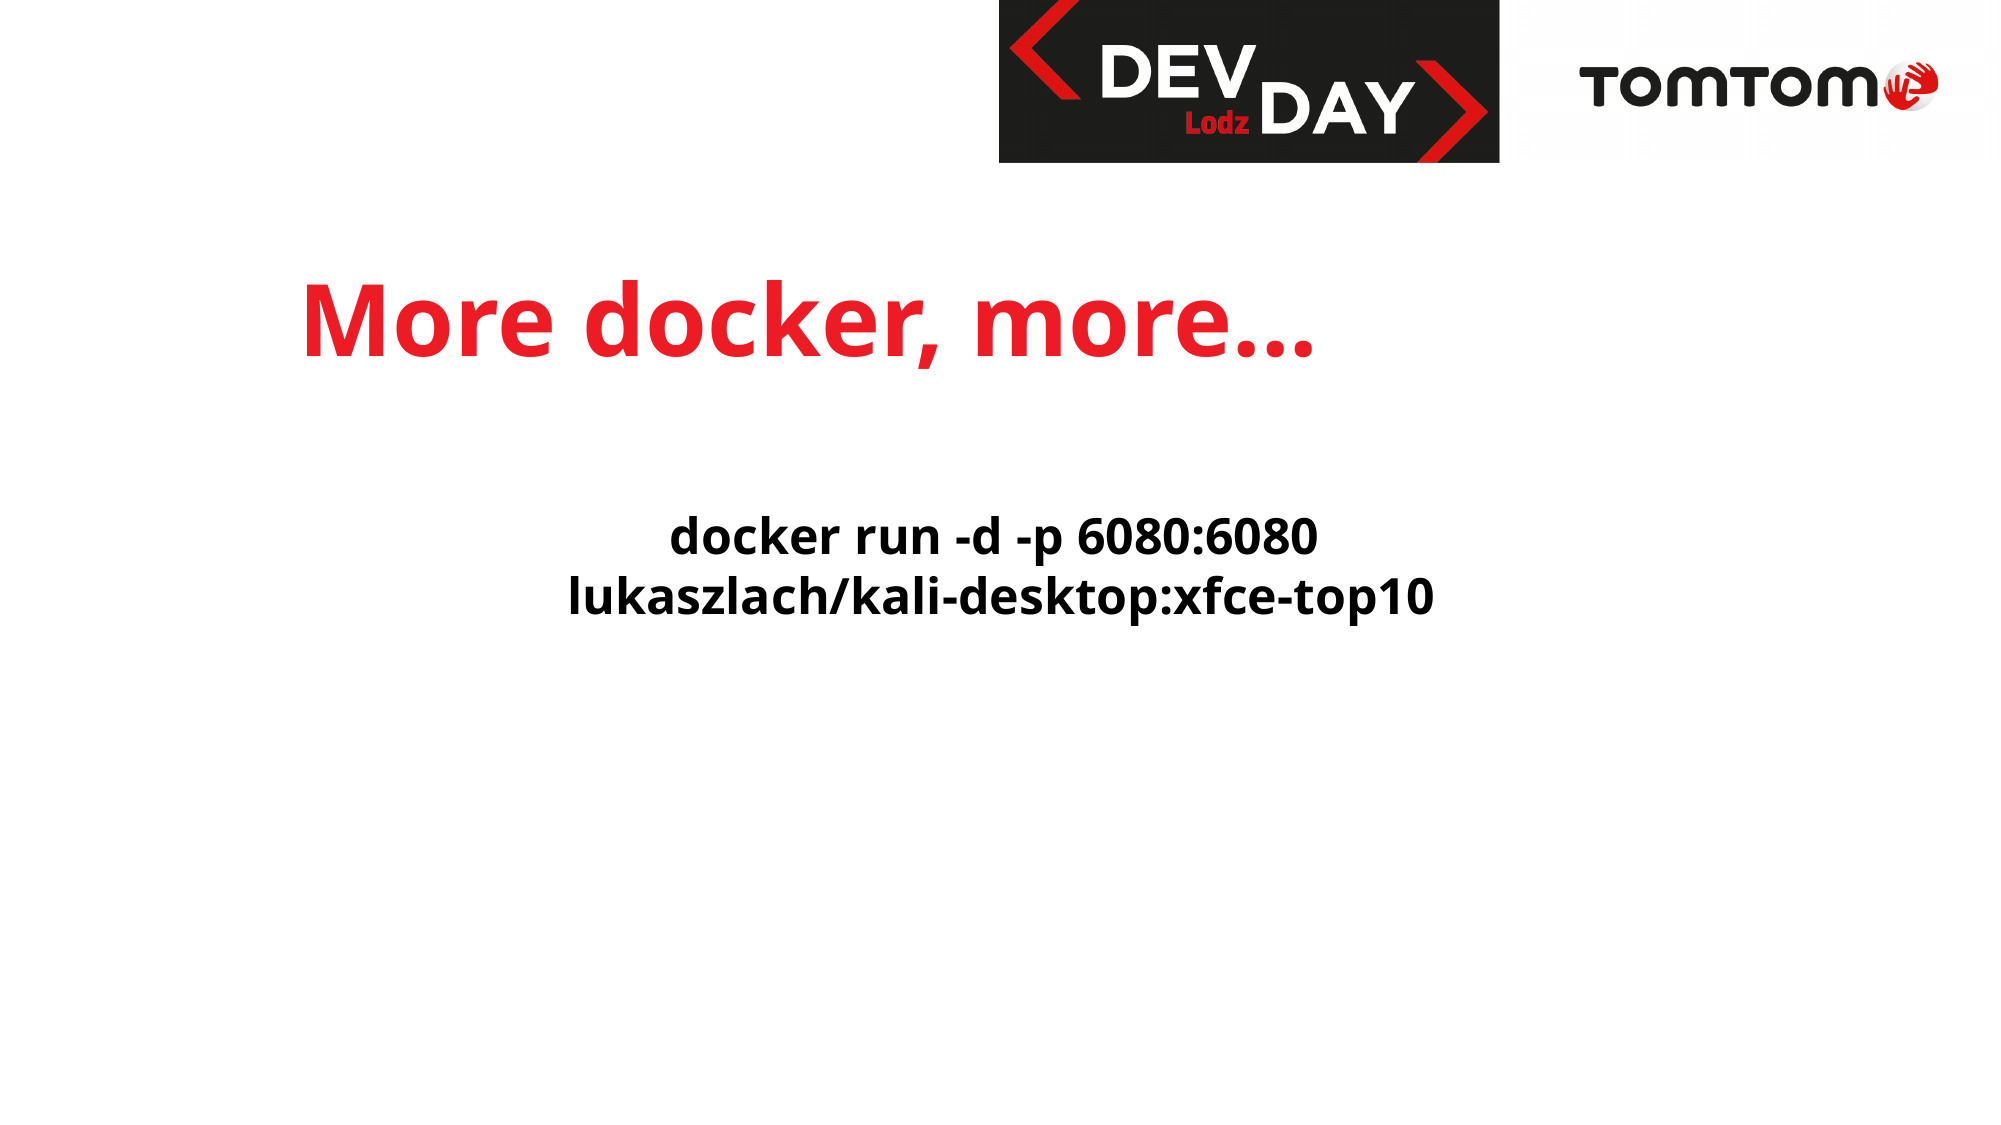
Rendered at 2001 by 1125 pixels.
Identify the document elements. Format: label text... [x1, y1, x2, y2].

picture [999, 0, 2000, 164]
text_box More docker, more... [283, 249, 1717, 385]
text_box docker run -d -p 6080:6080 lukaszlach/kali-desktop:xfce-top10 [284, 437, 1718, 692]
